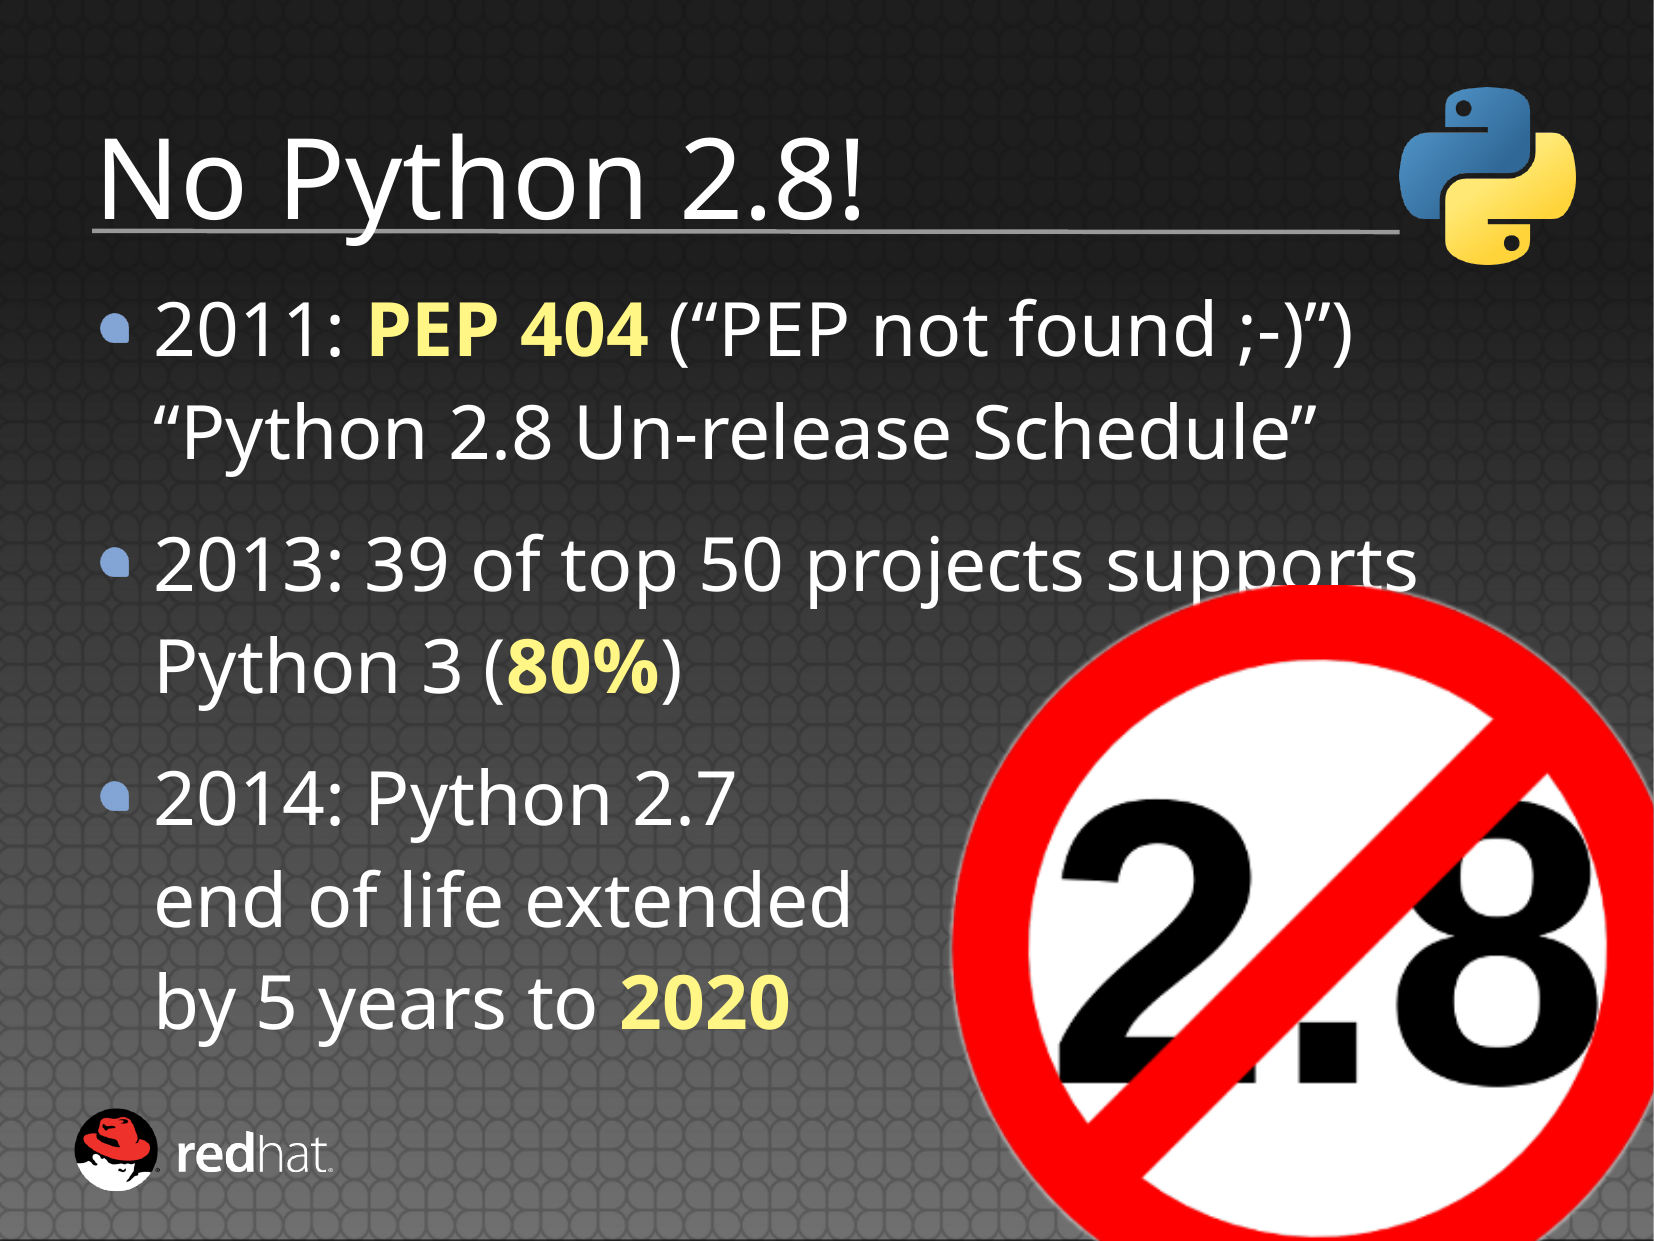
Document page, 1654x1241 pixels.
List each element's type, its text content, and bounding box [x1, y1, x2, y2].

picture [0, 0, 1654, 1241]
title No Python 2.8! [94, 100, 1426, 251]
list 2011: PEP 404 (“PEP not found ;-)”) “Python 2.8 Un-release Schedule” 2013: 39 of top 50 projects supports Python 3 (80%) 2014: Python 2.7 end of life extended by 5 years to 2020 [82, 276, 1571, 1034]
